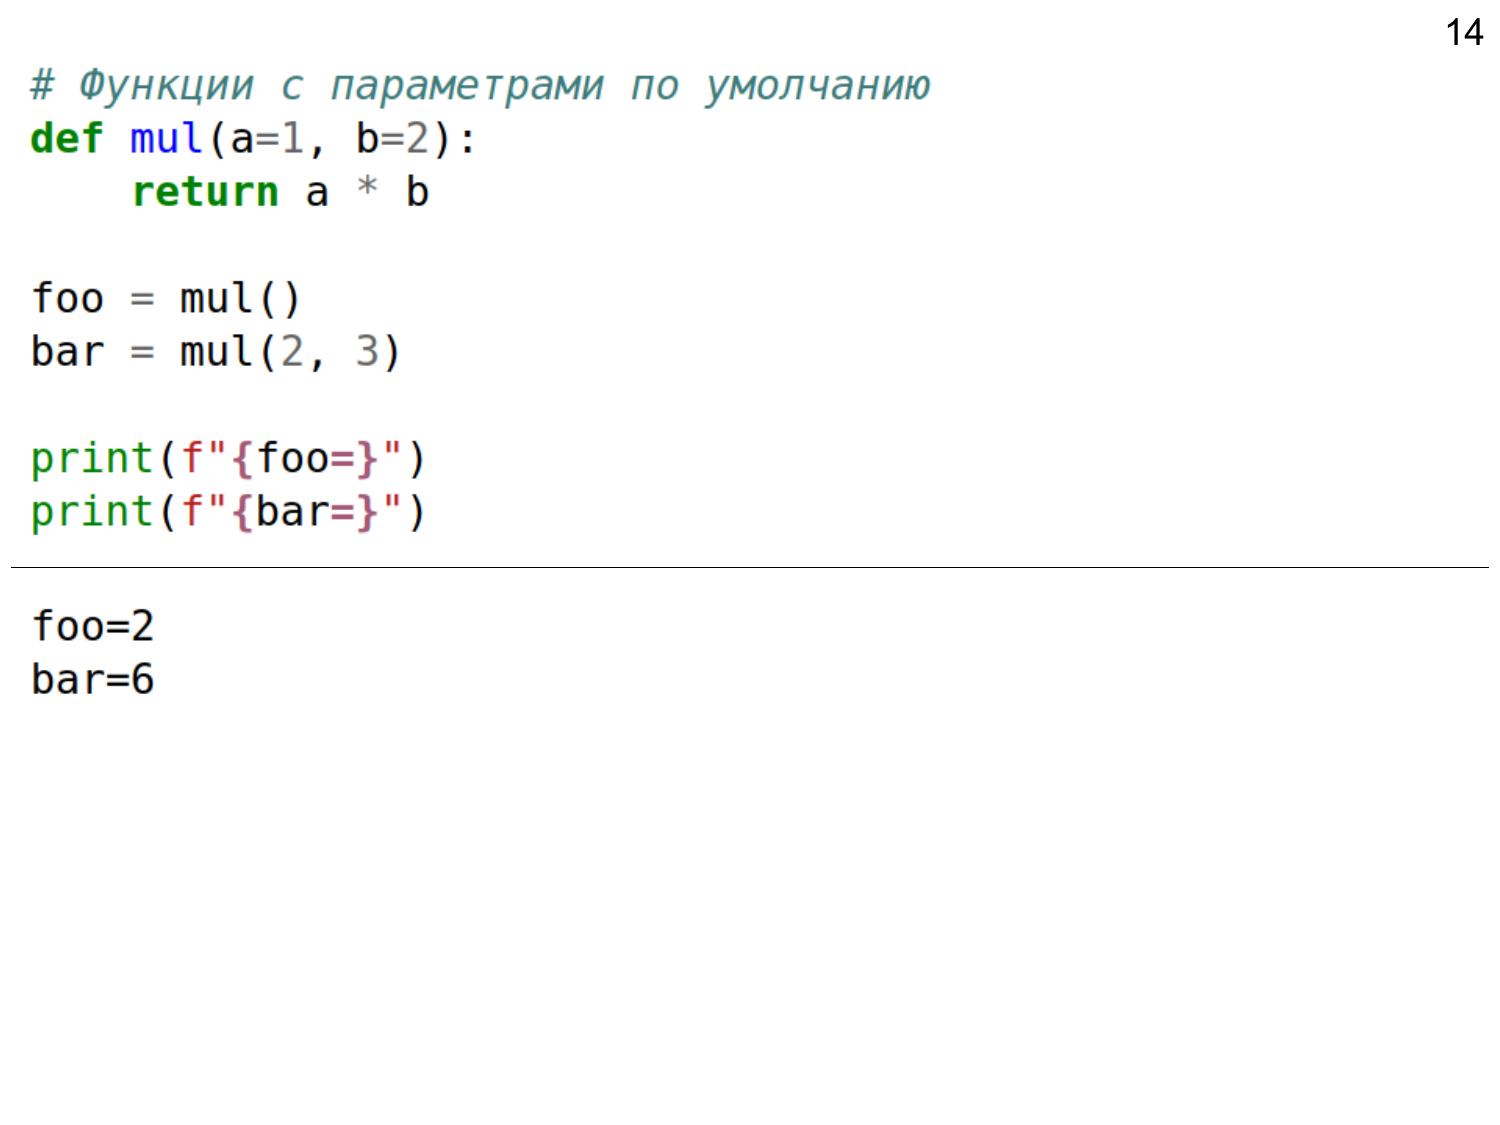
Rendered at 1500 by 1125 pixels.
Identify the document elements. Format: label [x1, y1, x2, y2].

picture [21, 51, 942, 543]
picture [23, 589, 167, 705]
